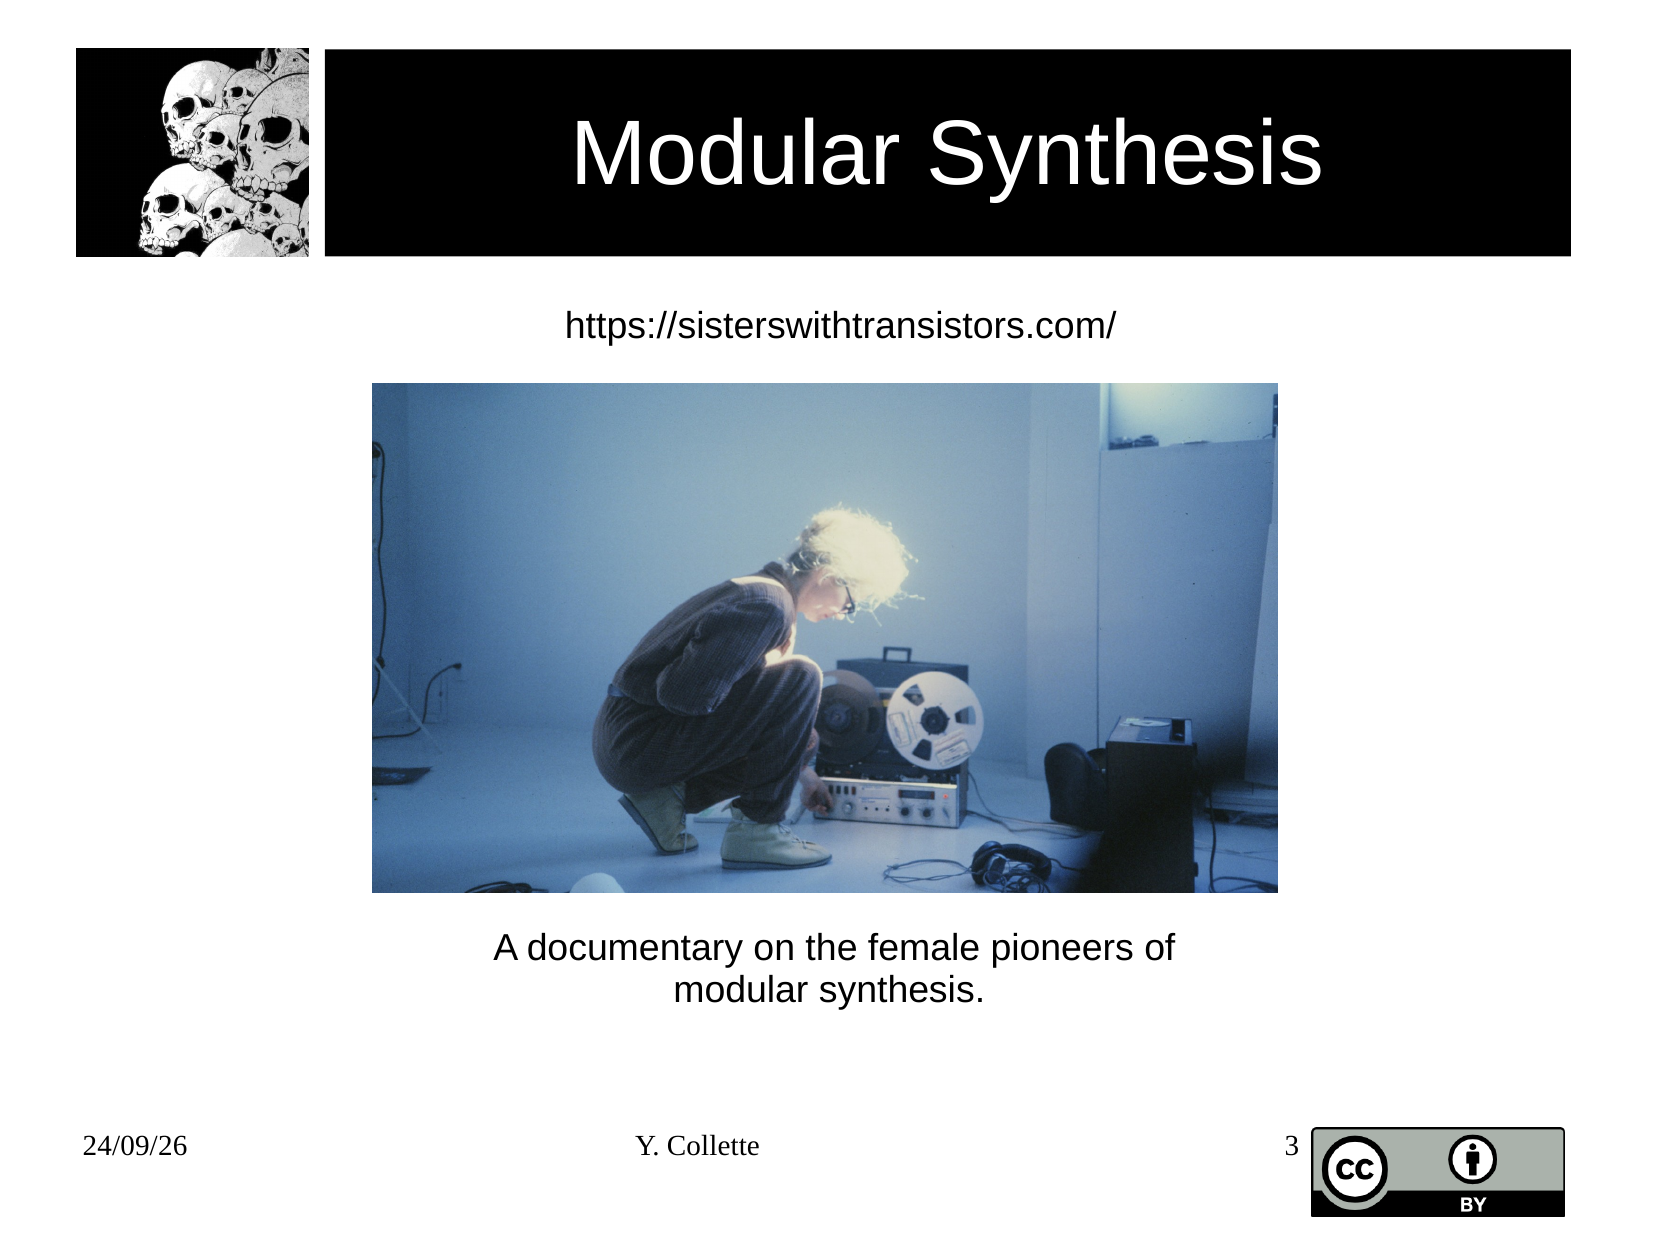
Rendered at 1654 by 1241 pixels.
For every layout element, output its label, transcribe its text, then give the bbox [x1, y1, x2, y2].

title Modular Synthesis [324, 49, 1571, 257]
picture [1311, 1127, 1565, 1217]
picture [76, 48, 309, 257]
picture [372, 383, 1278, 893]
text_box https://sisterswithtransistors.com/ [550, 297, 1146, 367]
text_box A documentary on the female pioneers of modular synthesis. [415, 918, 1254, 1018]
